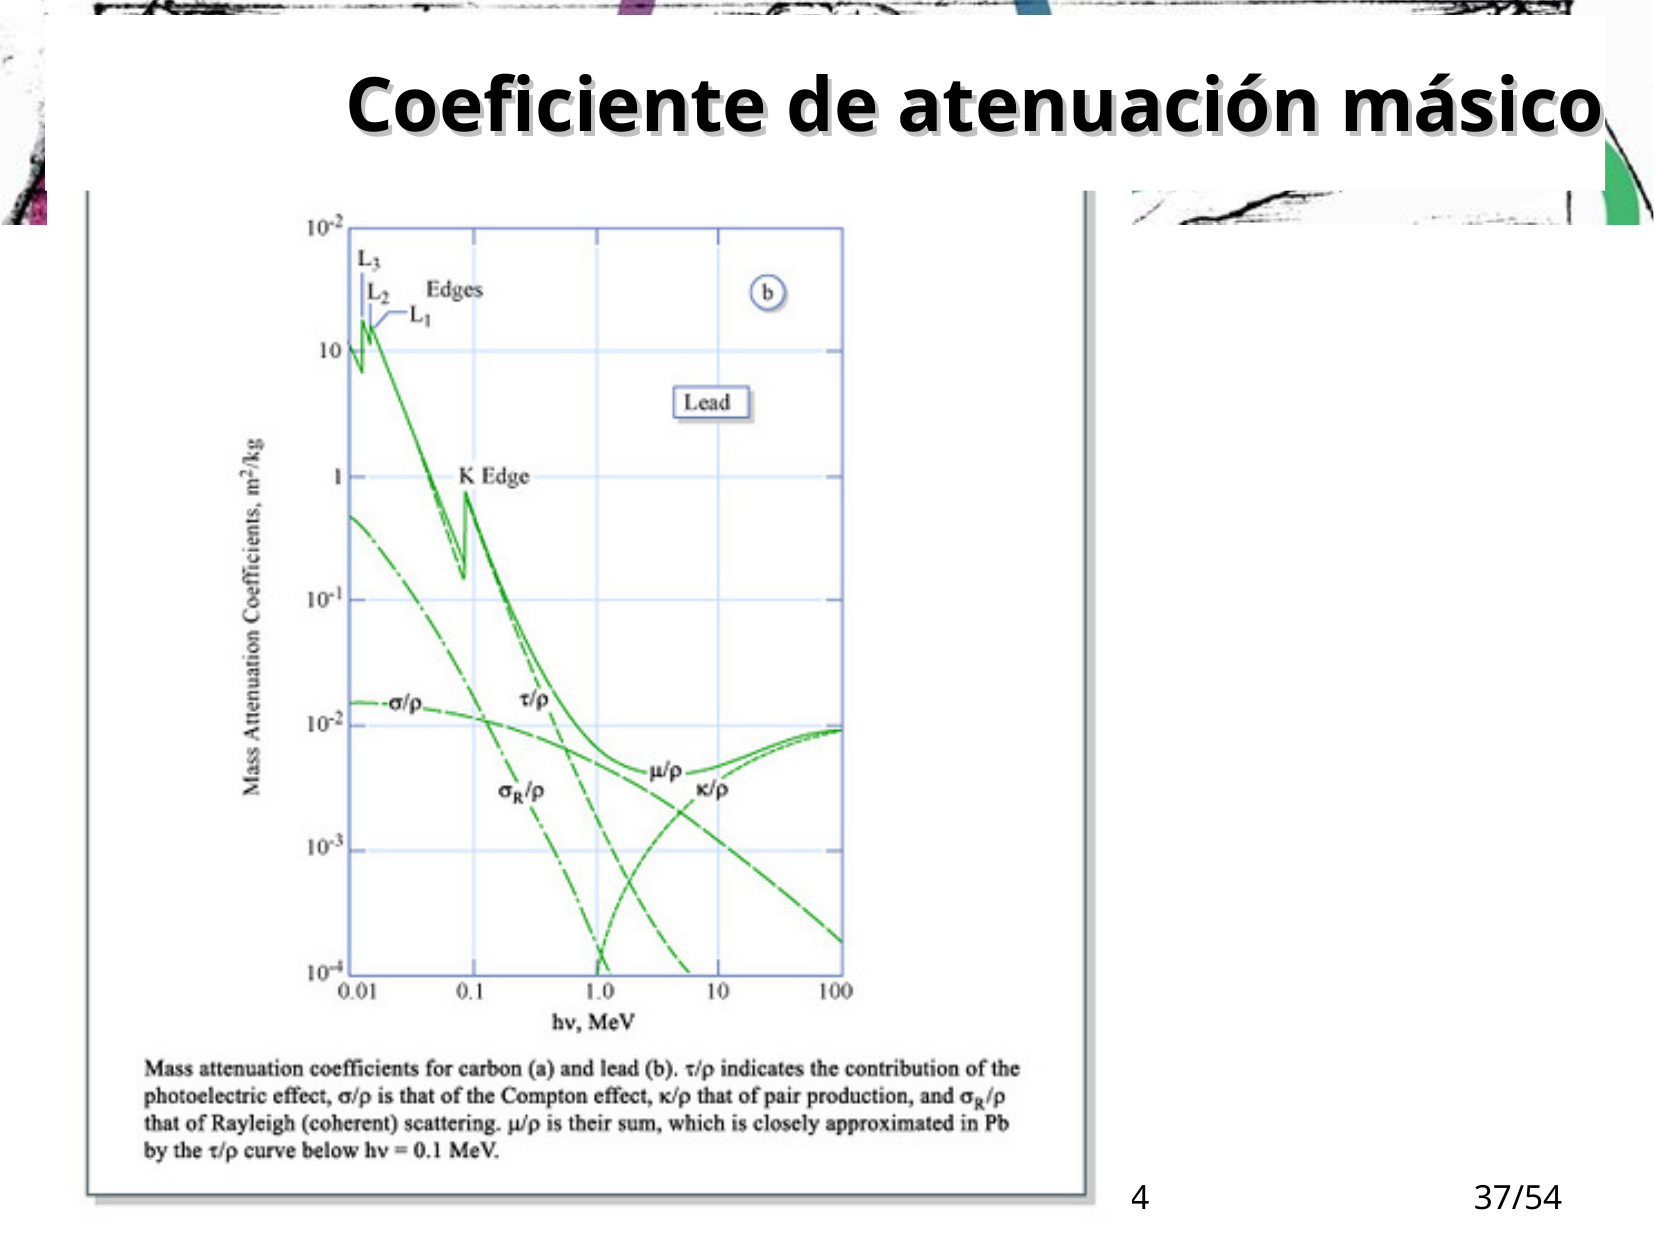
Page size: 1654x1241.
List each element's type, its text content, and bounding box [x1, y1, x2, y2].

picture [0, 0, 1654, 1231]
title Coeficiente de atenuación másico [45, 15, 1606, 191]
